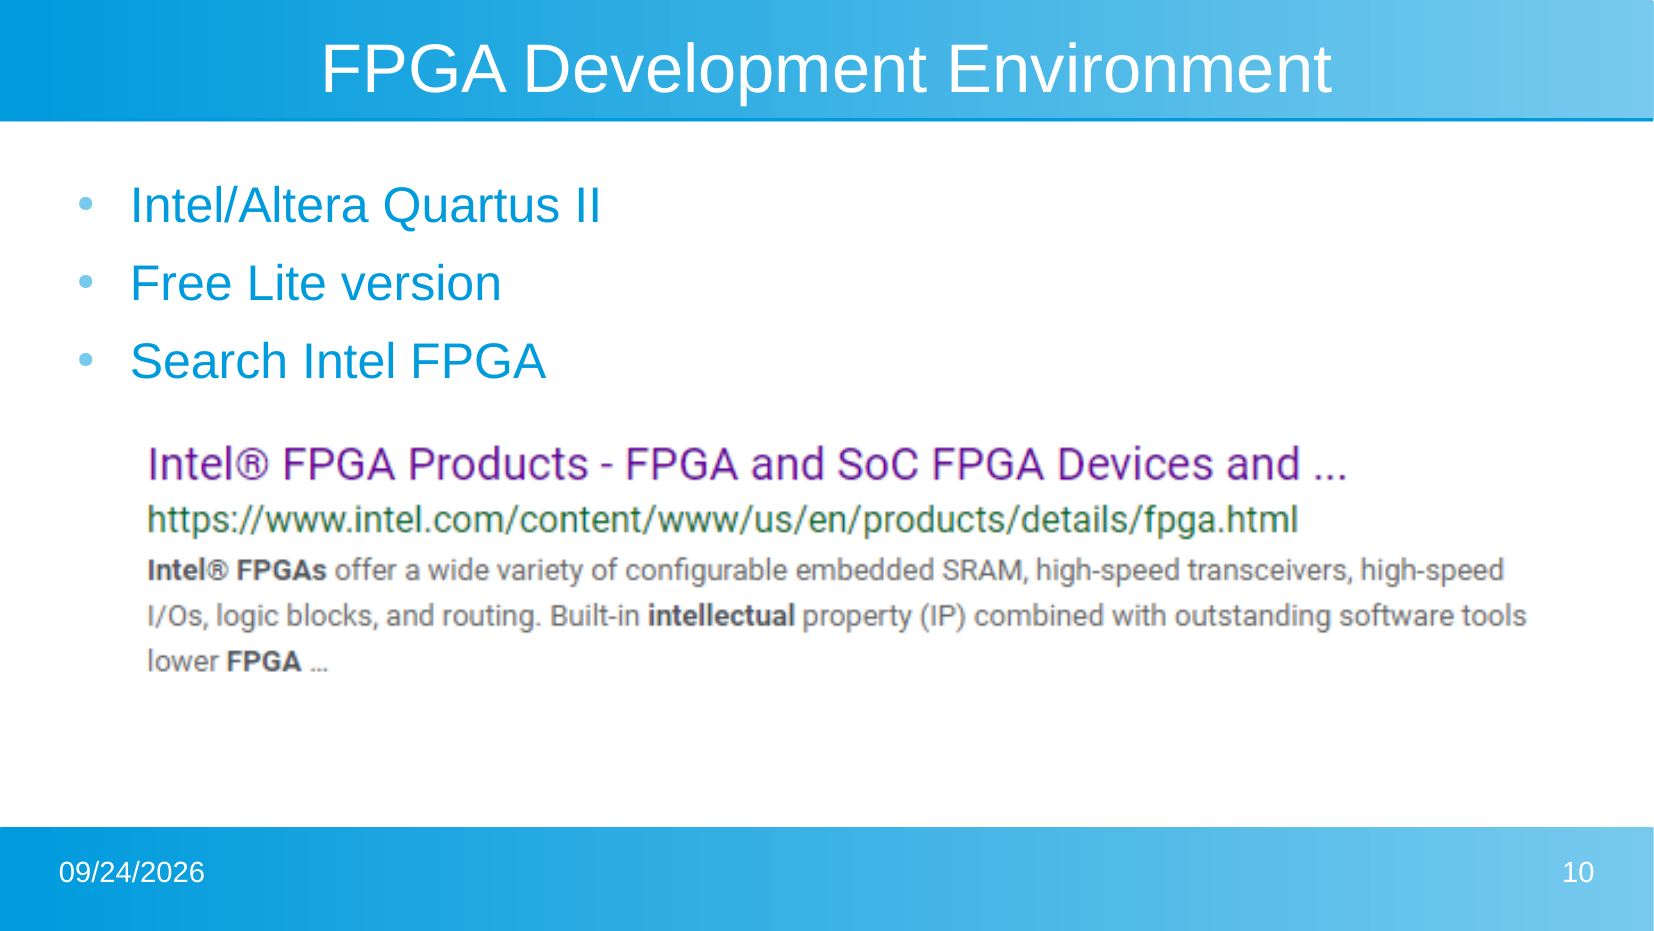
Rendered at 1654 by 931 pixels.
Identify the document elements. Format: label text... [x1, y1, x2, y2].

title FPGA Development Environment [59, 29, 1595, 108]
list Intel/Altera Quartus II Free Lite version Search Intel FPGA [59, 177, 1595, 768]
picture [118, 412, 1576, 713]
